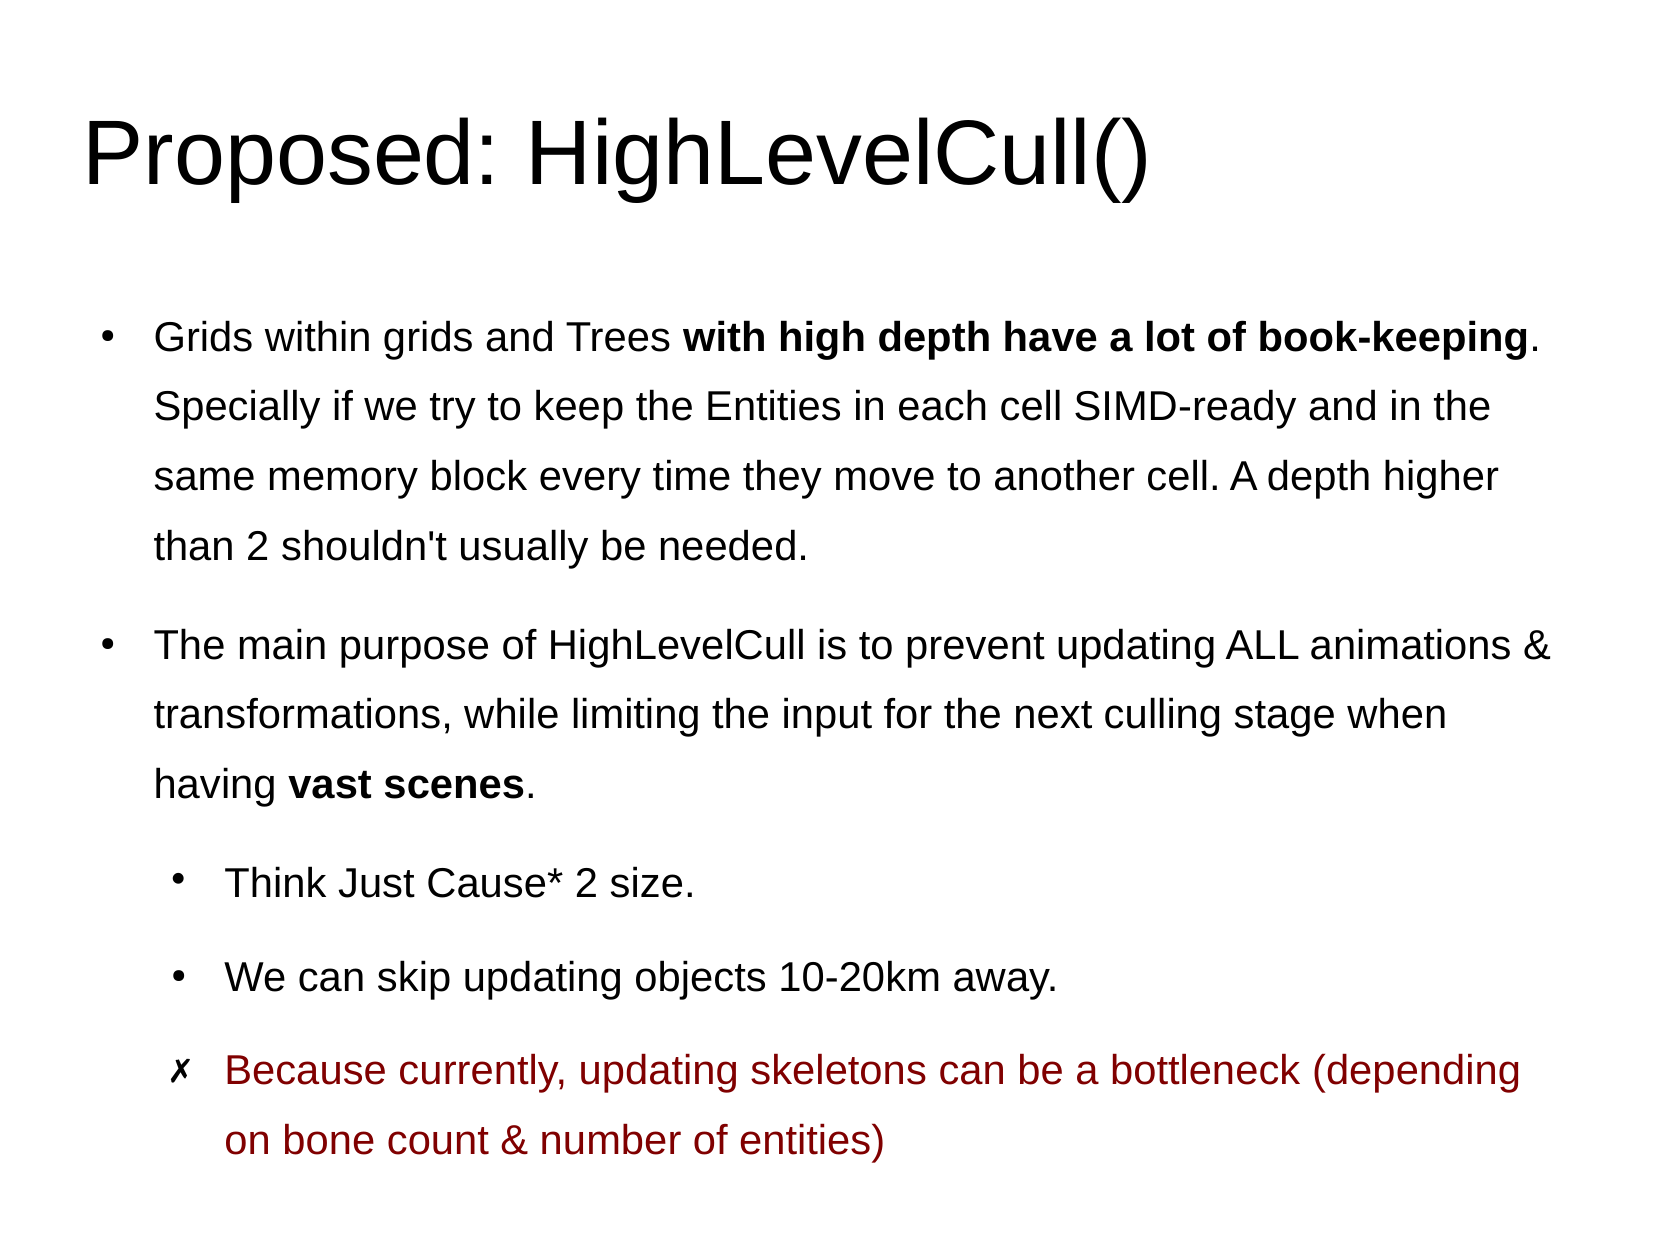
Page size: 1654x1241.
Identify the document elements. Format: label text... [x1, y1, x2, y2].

title Proposed: HighLevelCull() [82, 49, 1571, 257]
list Grids within grids and Trees with high depth have a lot of book-keeping. Specially if we try to keep the Entities in each cell SIMD-ready and in the same memory block every time they move to another cell. A depth higher than 2 shouldn't usually be needed. The main purpose of HighLevelCull is to prevent updating ALL animations & transformations, while limiting the input for the next culling stage when having vast scenes. Think Just Cause* 2 size. We can skip updating objects 10-20km away. Because currently, updating skeletons can be a bottleneck (depending on bone count & number of entities) [82, 290, 1571, 1148]
